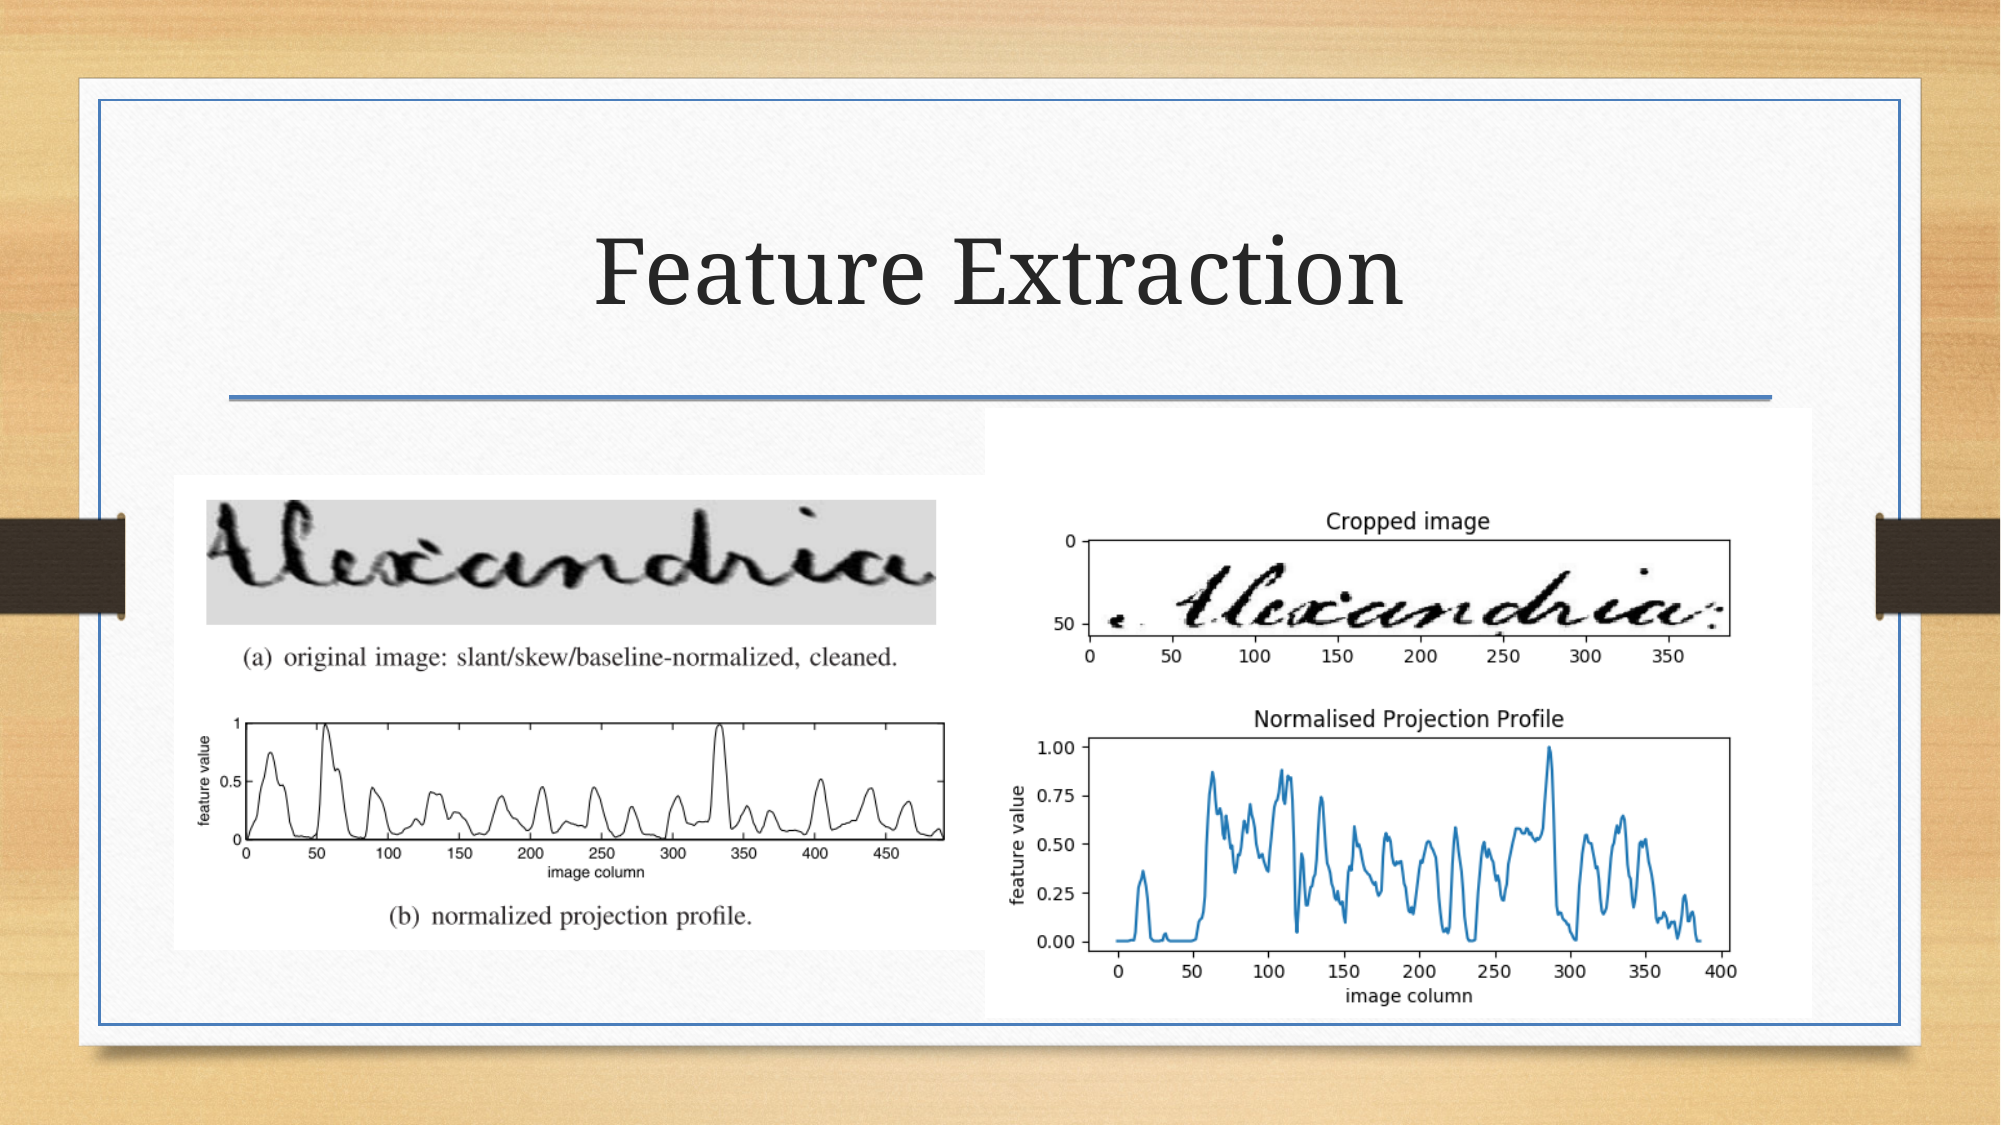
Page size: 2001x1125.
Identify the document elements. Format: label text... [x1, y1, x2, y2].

text_box Feature Extraction [212, 161, 1788, 375]
picture [0, 0, 2001, 1125]
